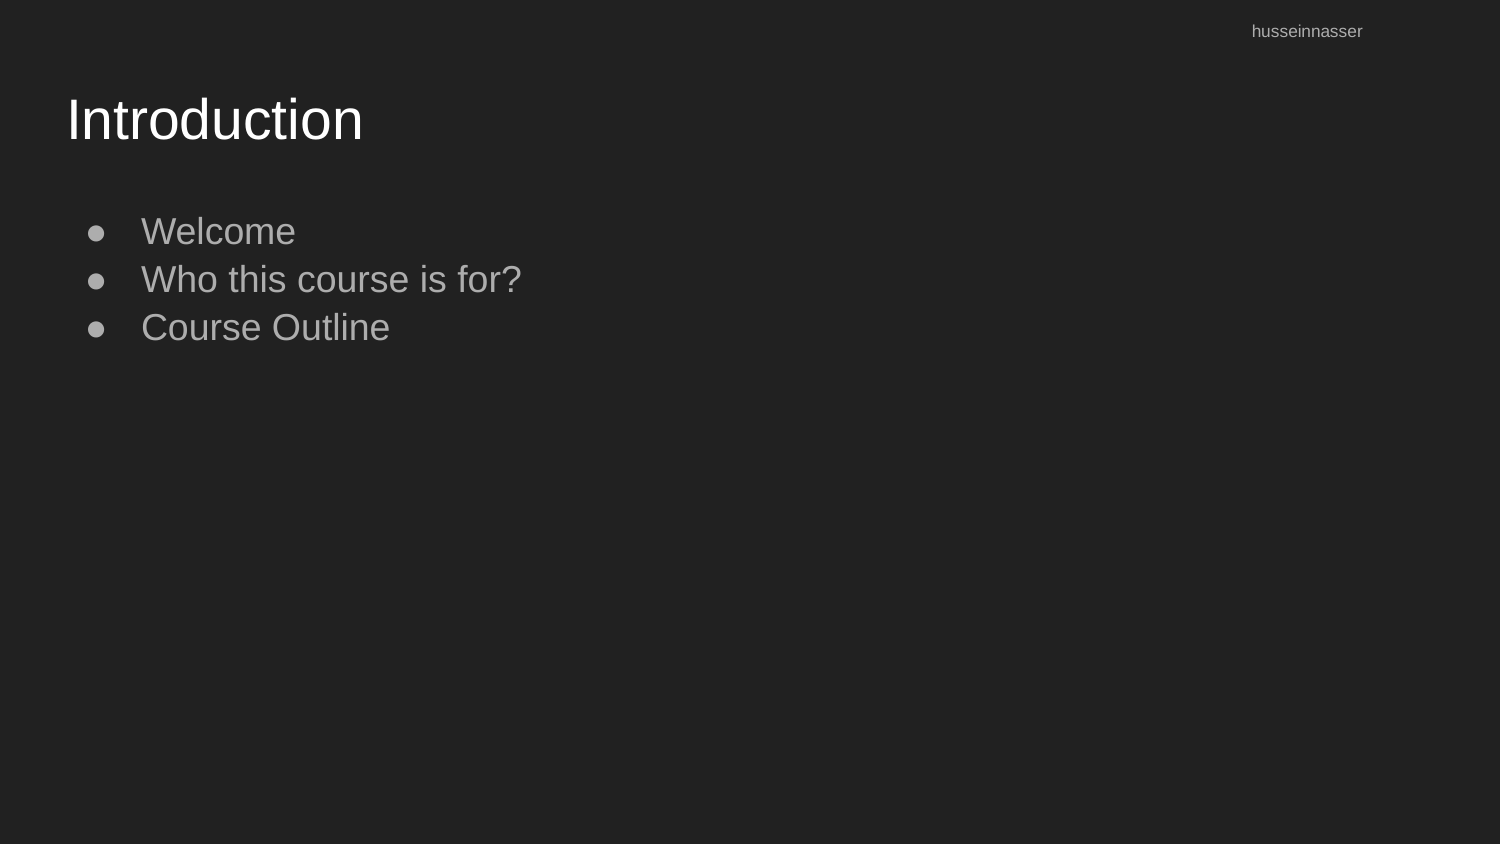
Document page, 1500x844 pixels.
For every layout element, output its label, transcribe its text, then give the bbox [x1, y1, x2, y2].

title Introduction [51, 72, 1449, 167]
list Welcome Who this course is for? Course Outline [51, 189, 1449, 750]
subtitle husseinnasser [1236, 11, 1492, 53]
